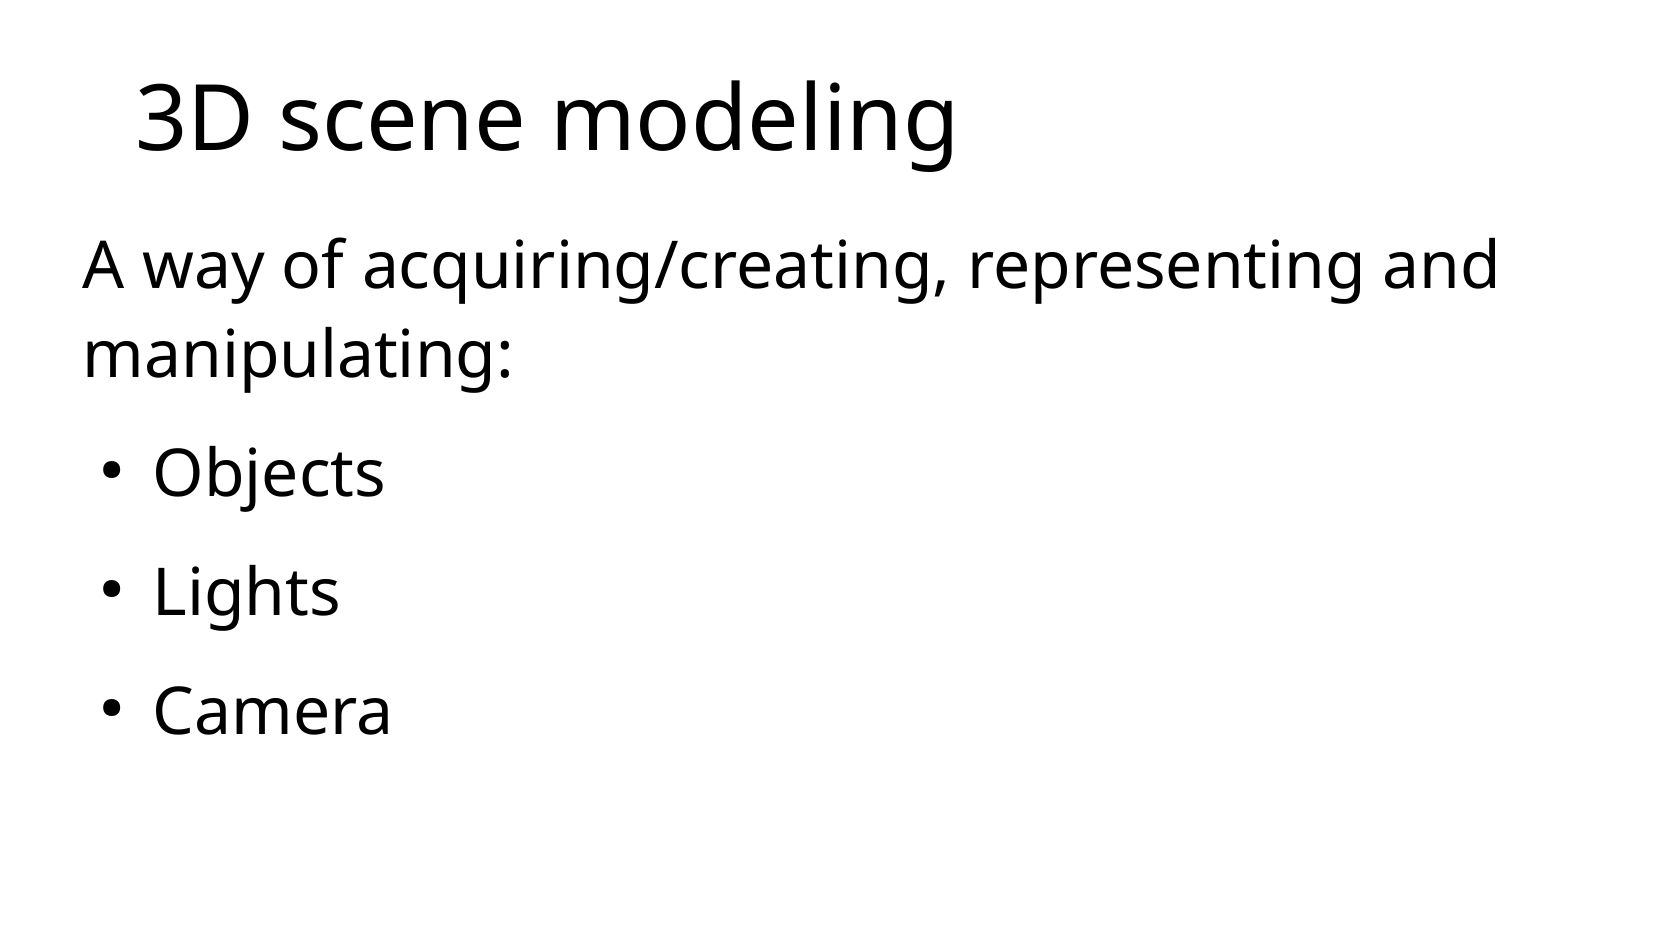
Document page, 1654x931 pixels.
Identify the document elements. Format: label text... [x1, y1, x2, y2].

title 3D scene modeling [135, 37, 1624, 193]
list A way of acquiring/creating, representing and manipulating: Objects Lights Camera [82, 217, 1571, 758]
